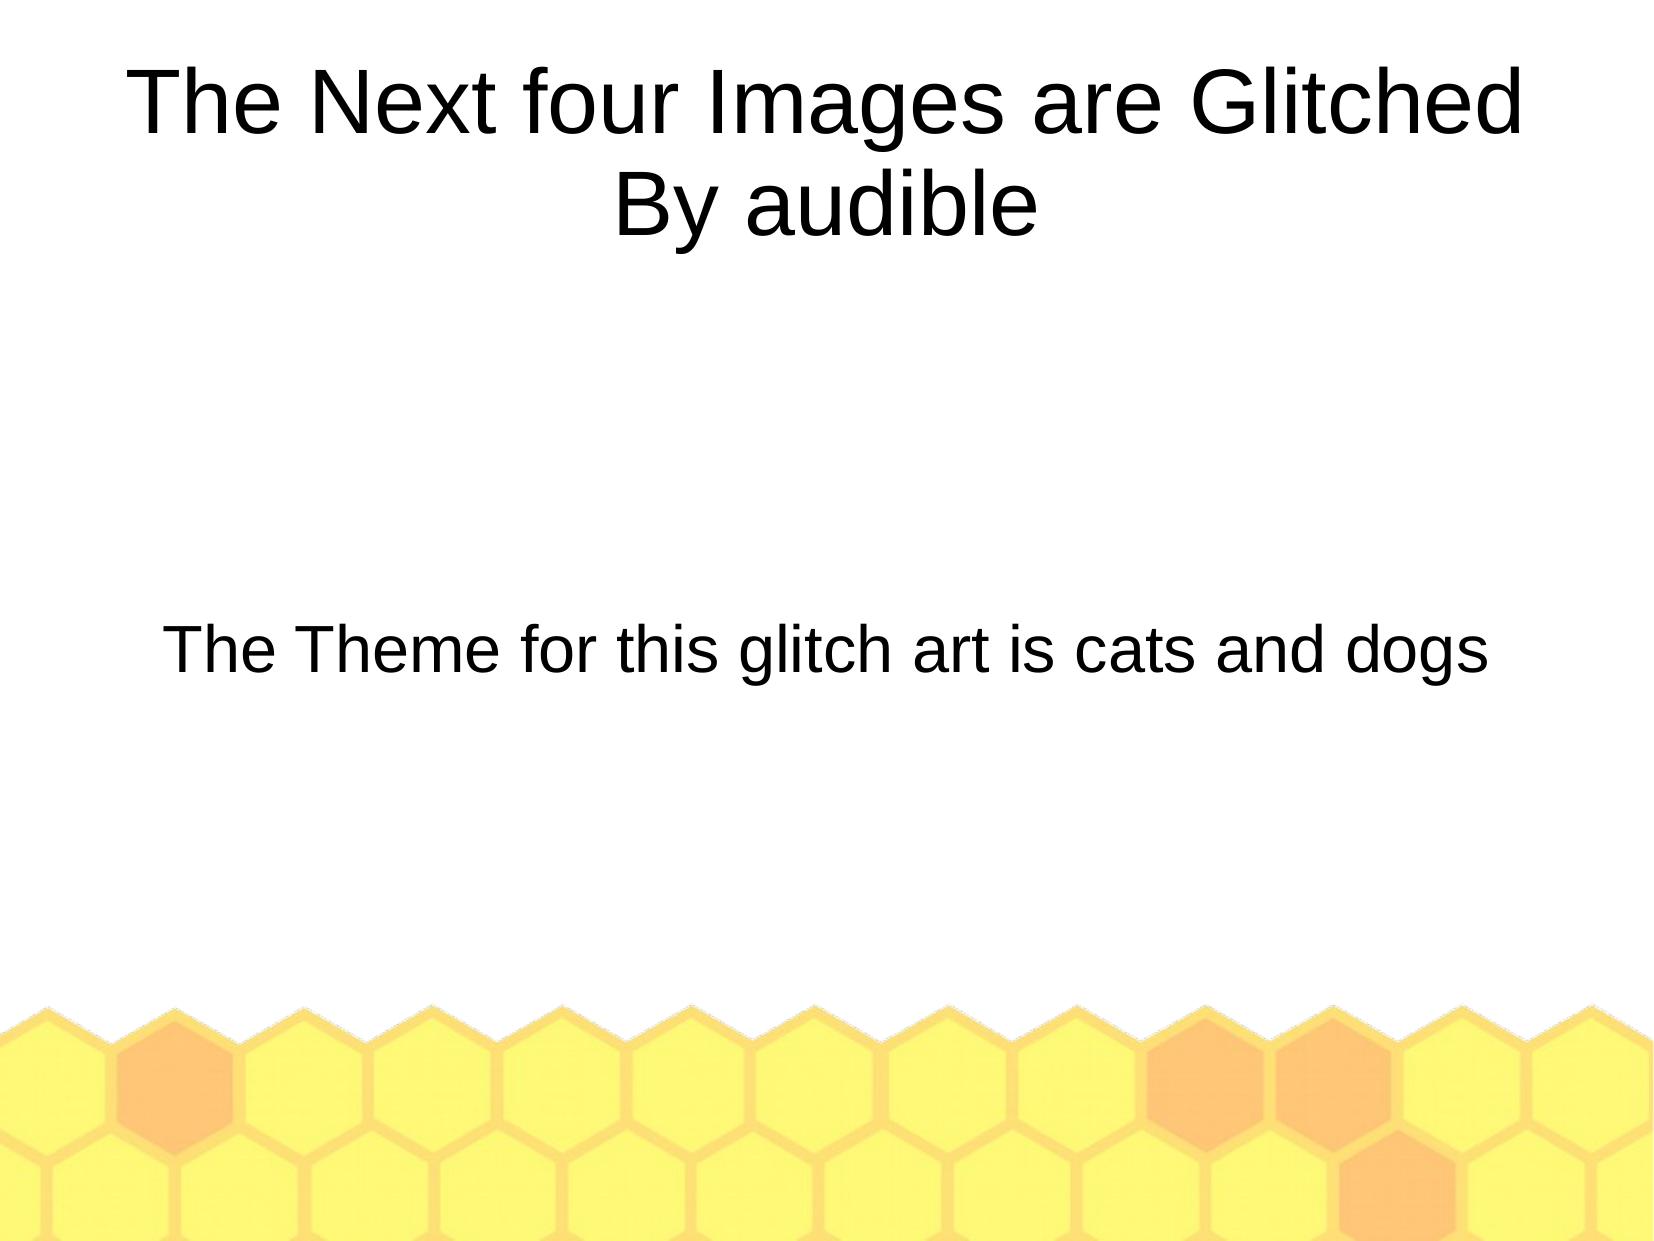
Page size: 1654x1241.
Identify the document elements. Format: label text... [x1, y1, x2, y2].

subtitle The Theme for this glitch art is cats and dogs [82, 290, 1571, 1010]
title The Next four Images are Glitched By audible [82, 49, 1571, 257]
picture [0, 1001, 1654, 1241]
